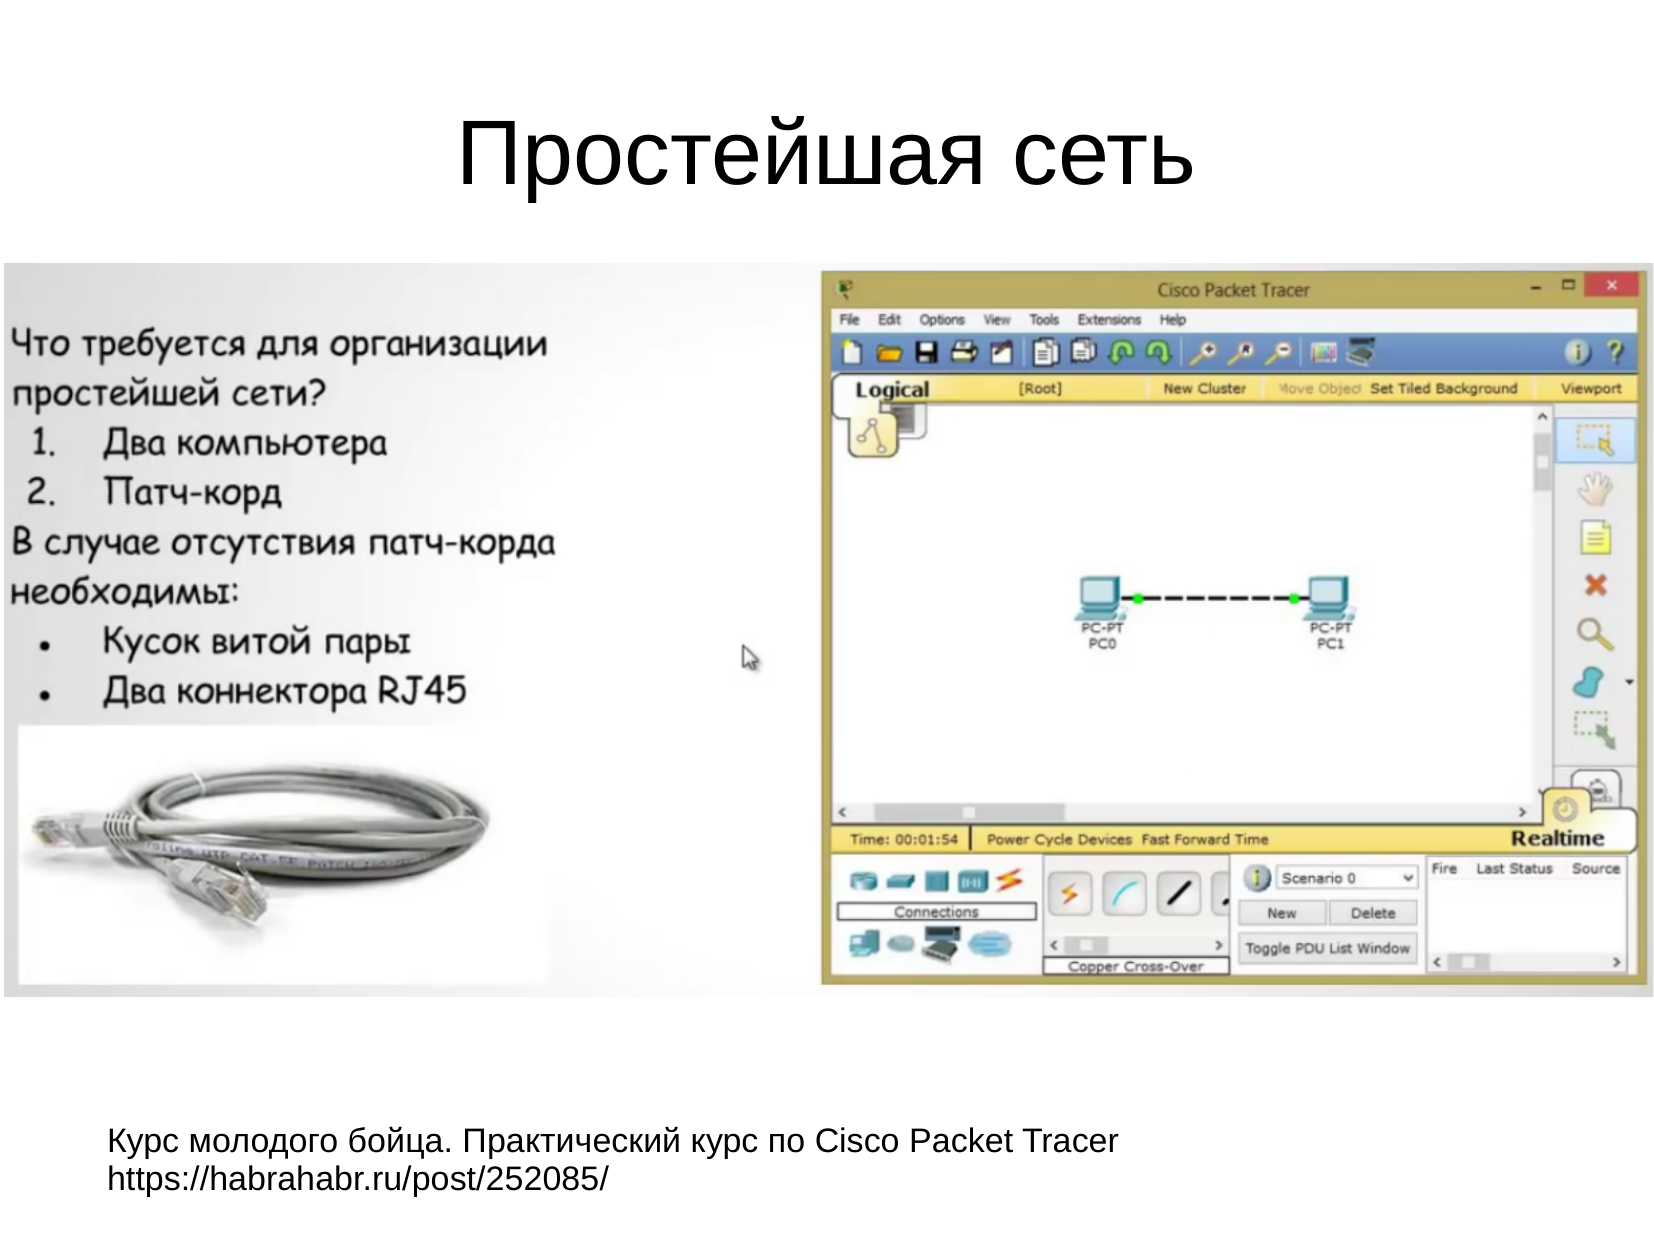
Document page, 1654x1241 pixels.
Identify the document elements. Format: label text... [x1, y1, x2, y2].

list Курс молодого бойца. Практический курс по Cisco Packet Tracer https://habrahabr.ru/post/252085/ [70, 1122, 1560, 1199]
picture [4, 263, 1654, 997]
title Простейшая сеть [82, 49, 1571, 257]
